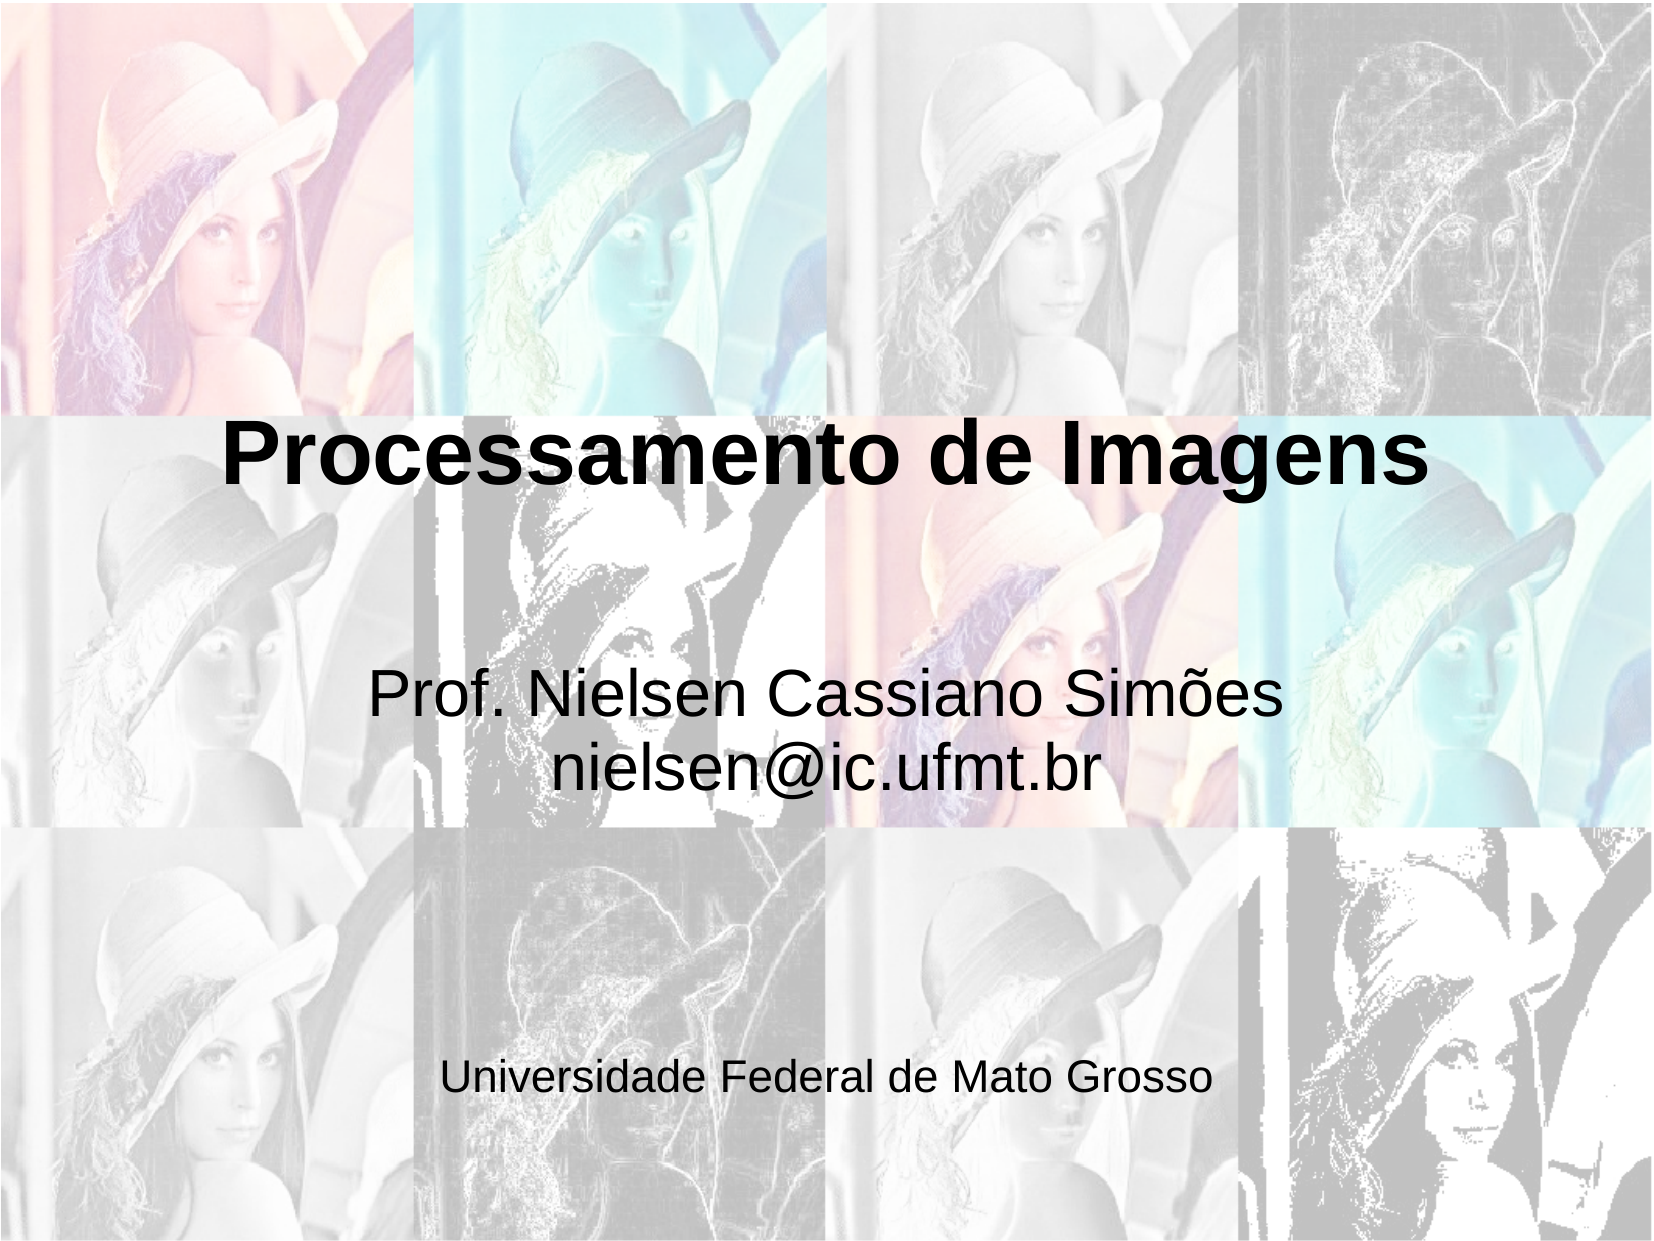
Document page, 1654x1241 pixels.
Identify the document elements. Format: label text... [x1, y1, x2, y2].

title Processamento de Imagens [82, 293, 1571, 613]
picture [1, 3, 1653, 1241]
text_box Prof. Nielsen Cassiano Simões nielsen@ic.ufmt.br Universidade Federal de Mato Grosso [82, 656, 1571, 1103]
